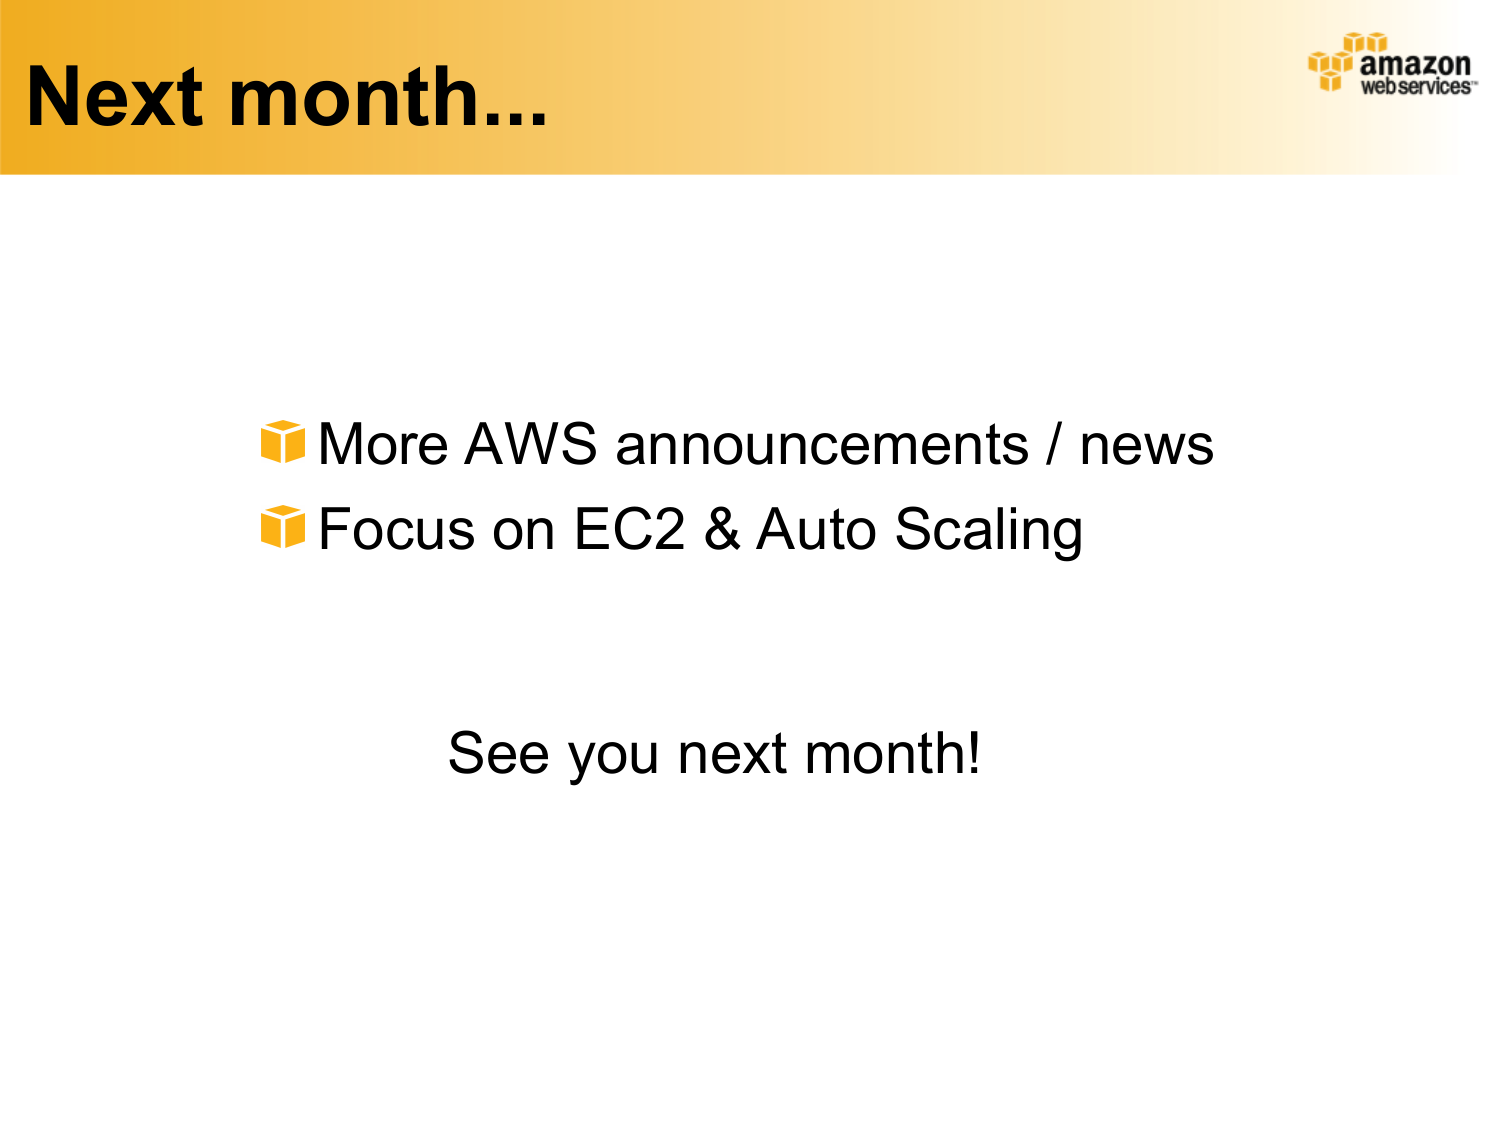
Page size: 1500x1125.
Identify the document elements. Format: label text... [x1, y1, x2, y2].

list More AWS announcements / news Focus on EC2 & Auto Scaling See you next month! [240, 396, 1351, 826]
picture [0, 0, 1500, 1125]
title Next month... [2, 0, 1278, 185]
